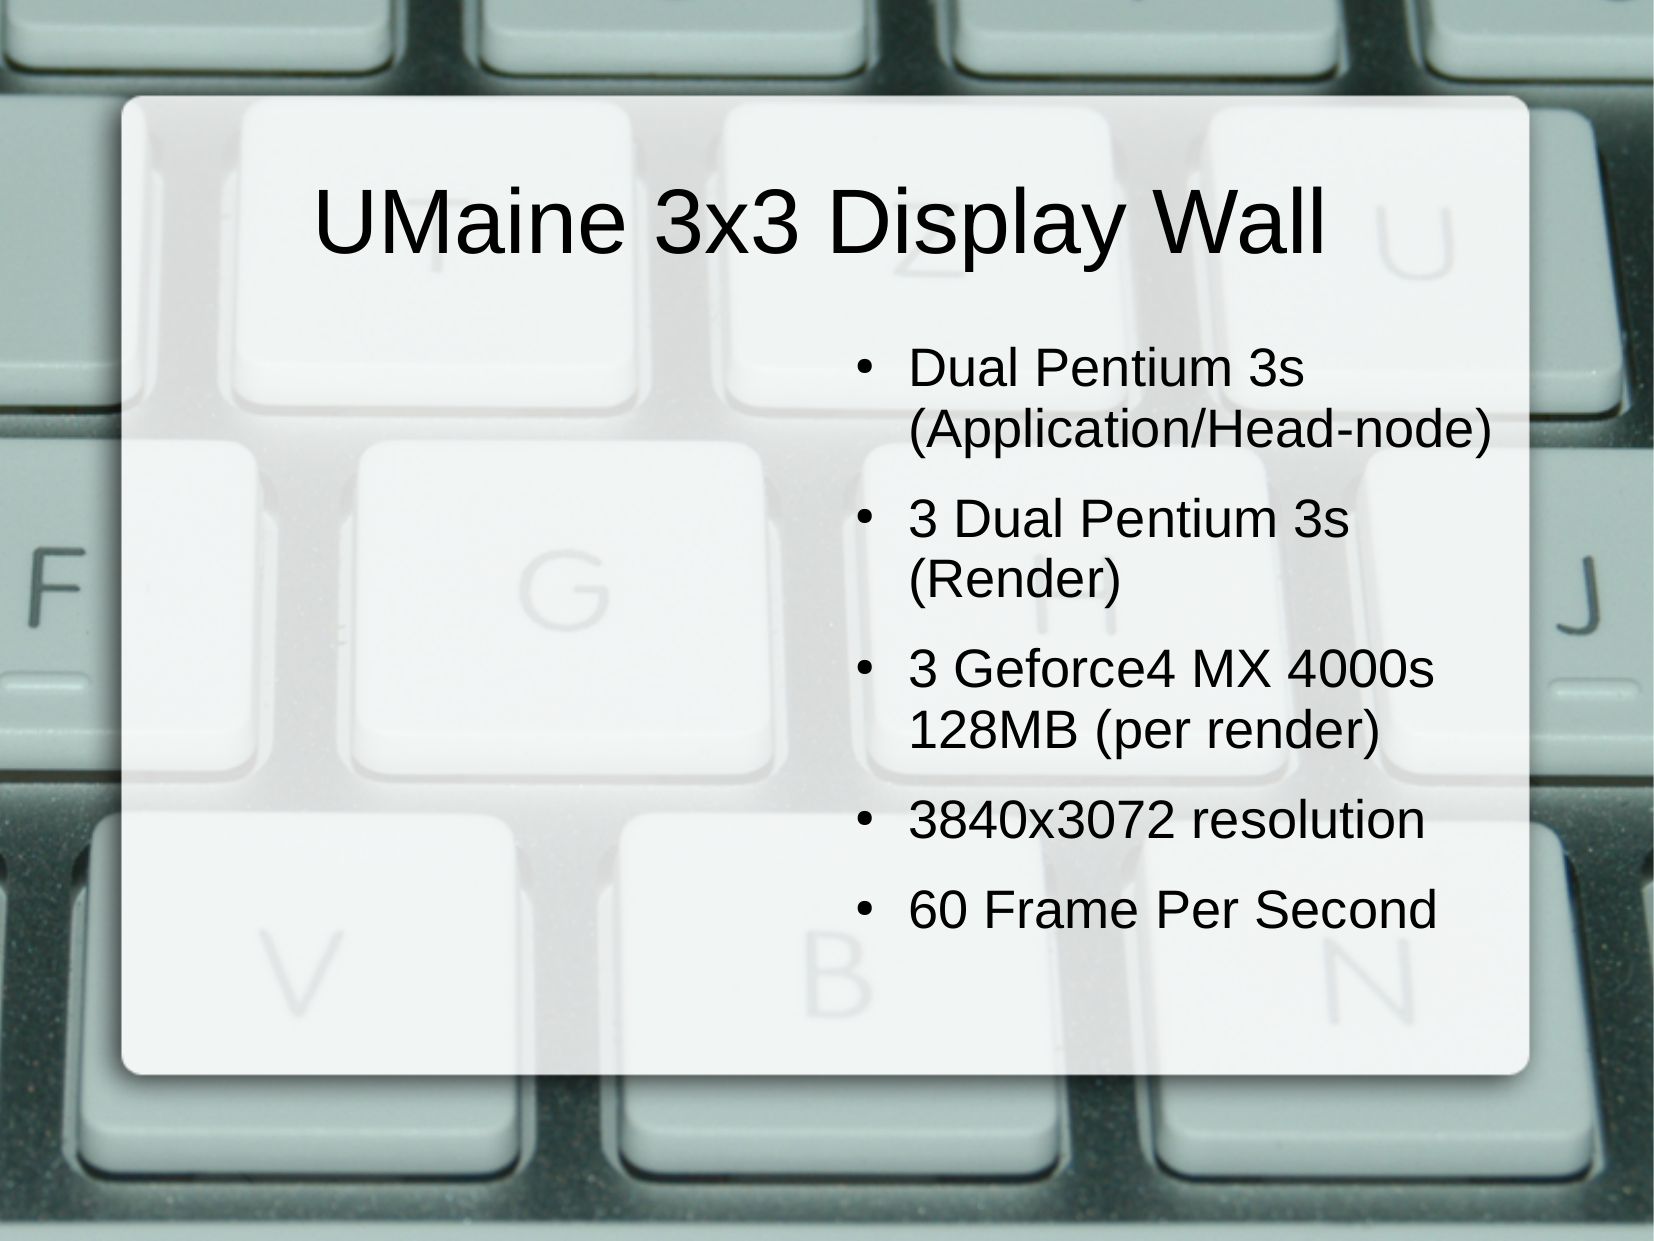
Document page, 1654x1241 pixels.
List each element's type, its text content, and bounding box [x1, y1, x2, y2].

list Dual Pentium 3s (Application/Head-node) 3 Dual Pentium 3s (Render) 3 Geforce4 MX 4000s 128MB (per render) 3840x3072 resolution 60 Frame Per Second [837, 337, 1501, 1084]
picture [0, 0, 1654, 1241]
title UMaine 3x3 Display Wall [135, 117, 1506, 325]
